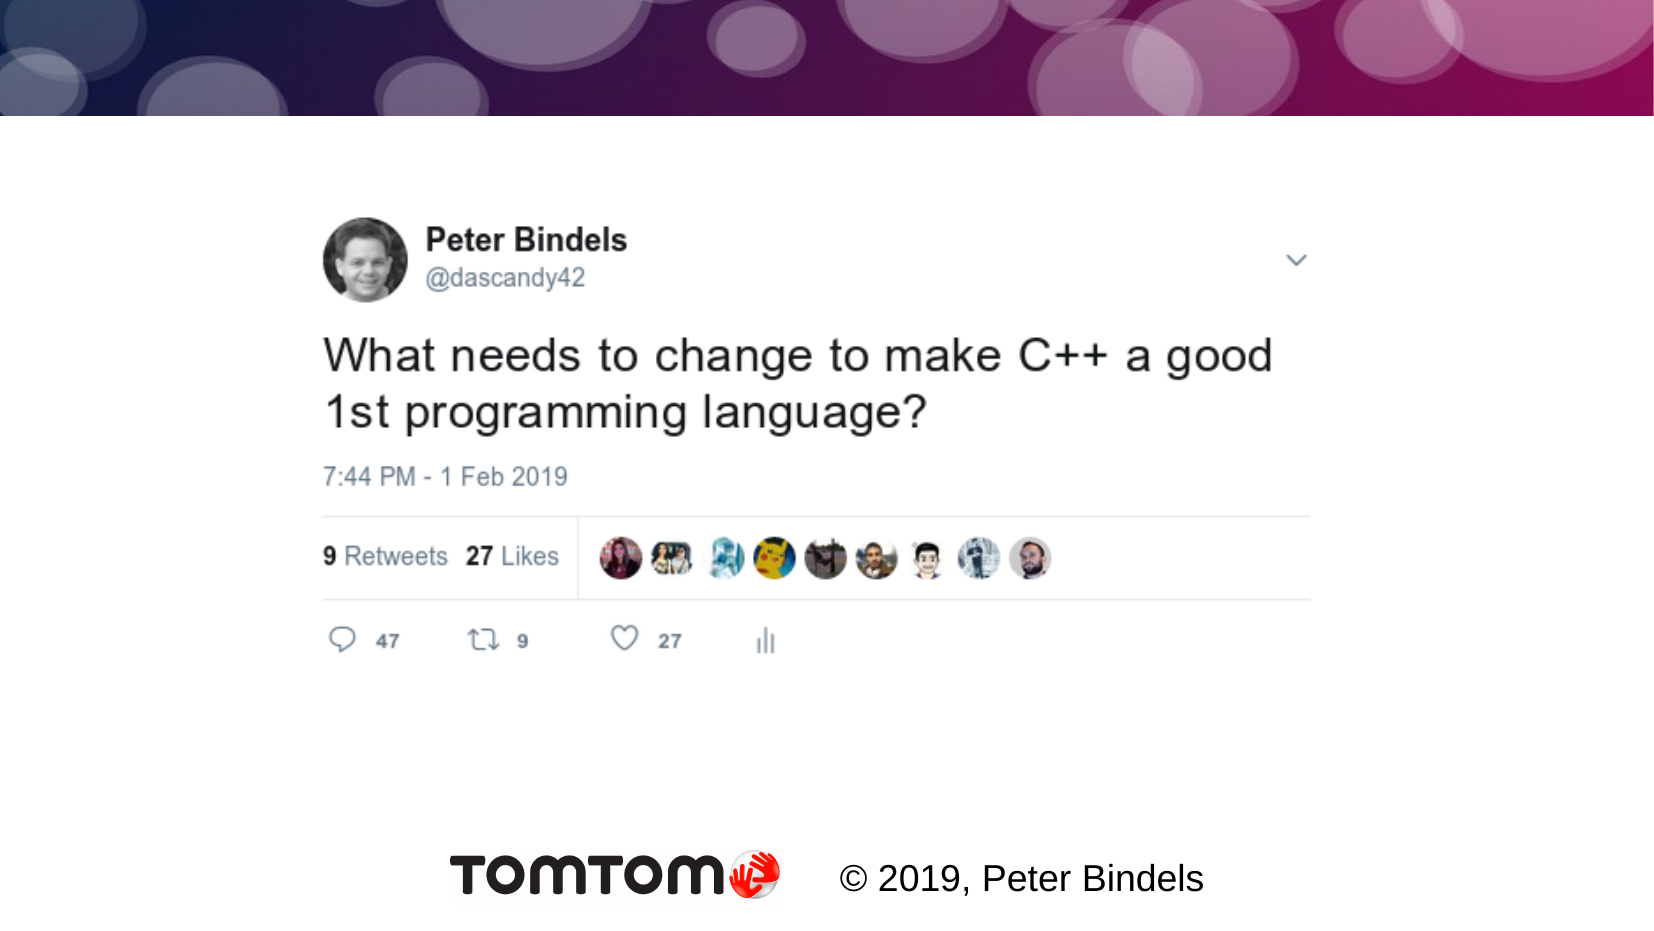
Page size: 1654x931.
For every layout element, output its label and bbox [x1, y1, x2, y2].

picture [0, 0, 1654, 116]
picture [450, 847, 784, 906]
picture [270, 177, 1381, 706]
